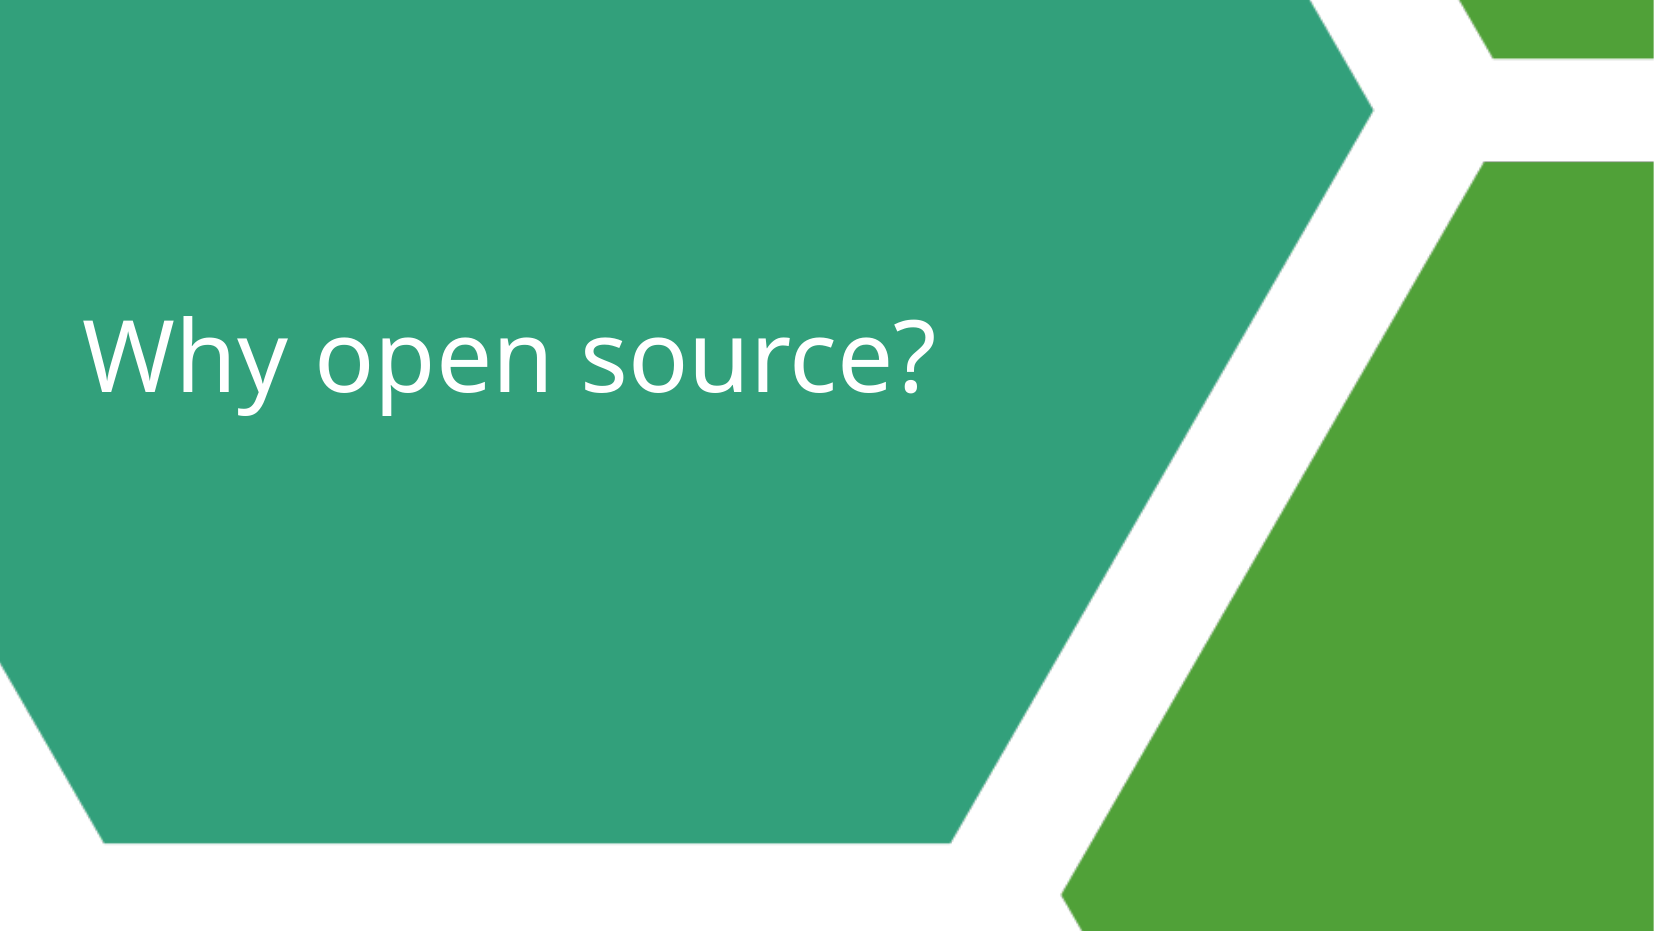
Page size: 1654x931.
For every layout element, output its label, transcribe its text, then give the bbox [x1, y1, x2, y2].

picture [0, 0, 1654, 931]
text_box Why open source? [82, 219, 1218, 486]
